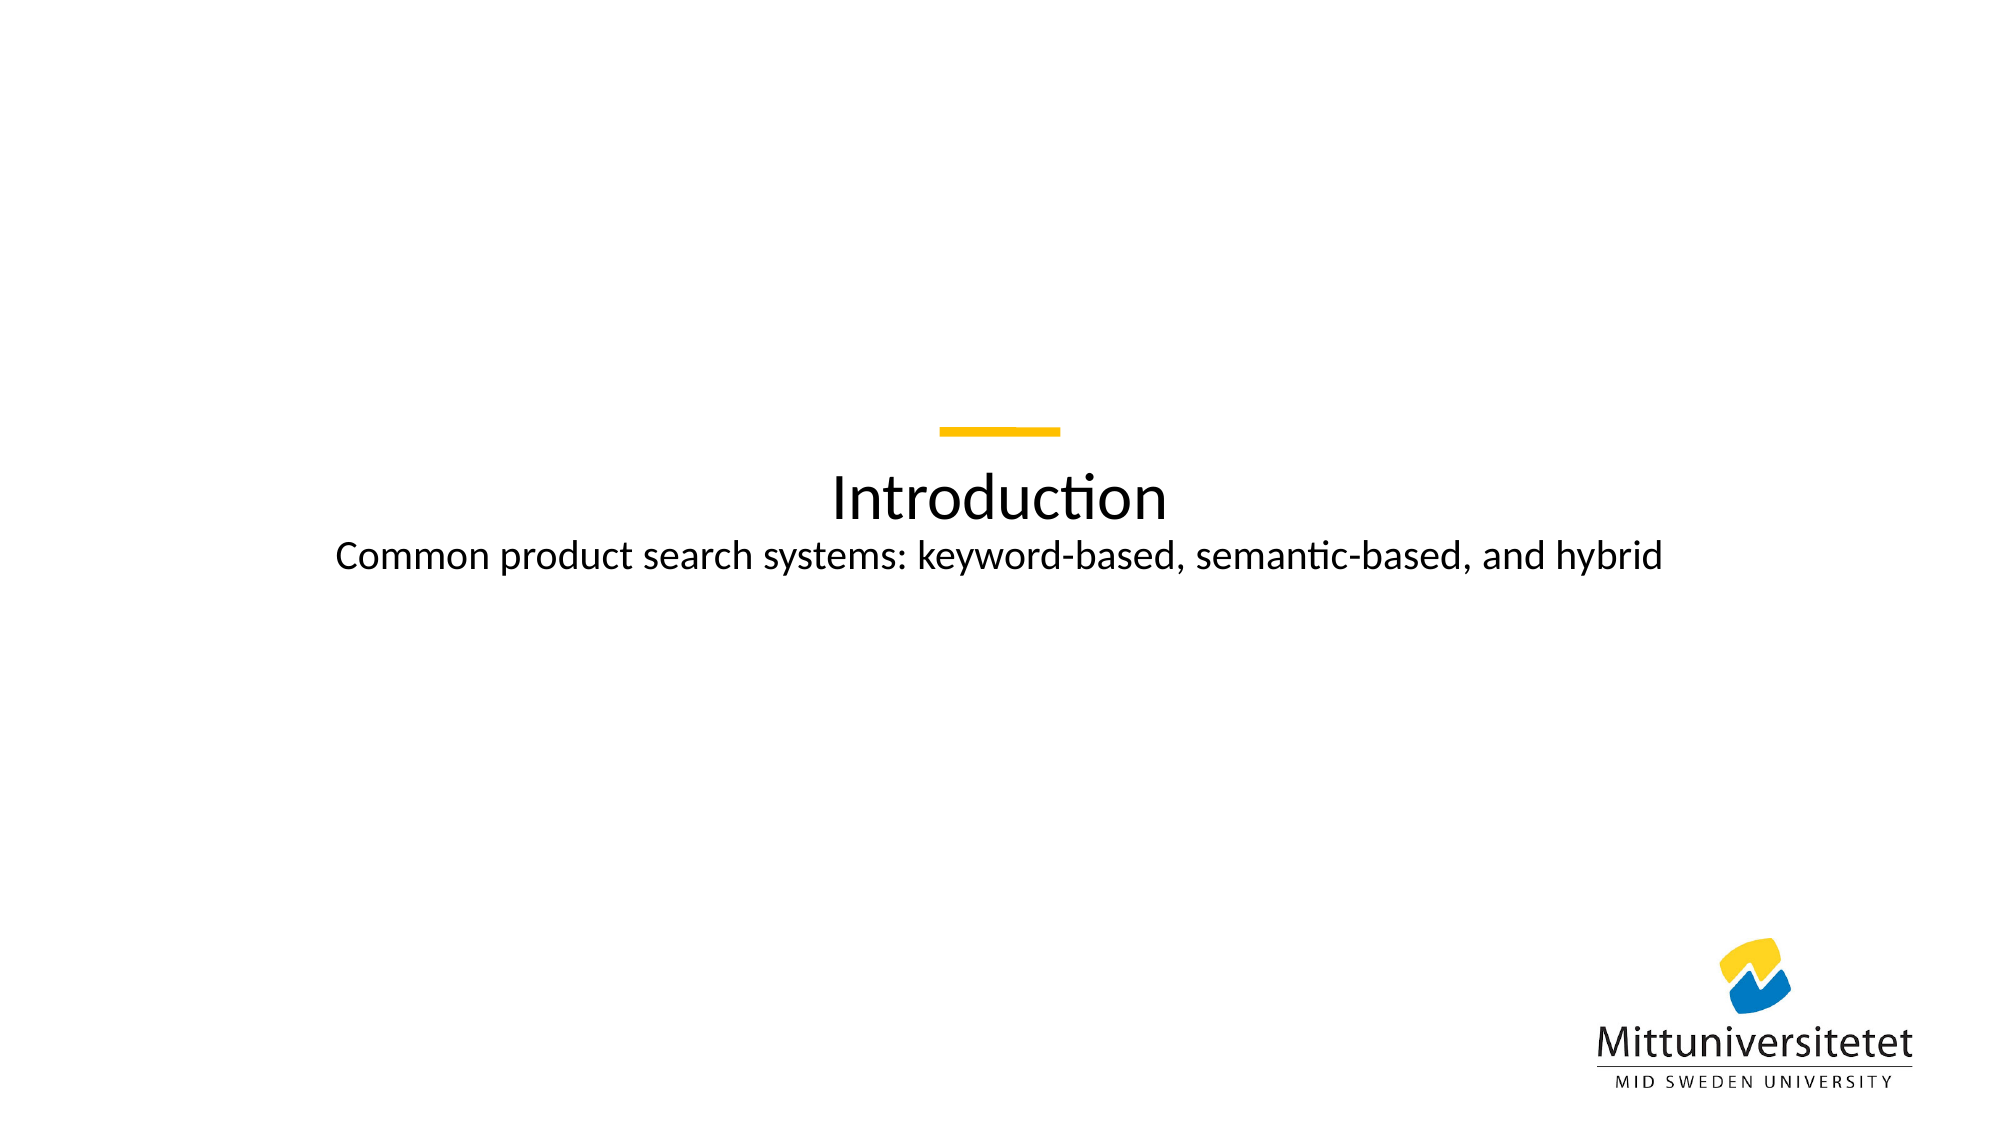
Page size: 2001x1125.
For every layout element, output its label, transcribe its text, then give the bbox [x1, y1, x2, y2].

title Introduction Common product search systems: keyword-based, semantic-based, and hybrid [314, 454, 1686, 614]
picture [1597, 938, 1913, 1088]
